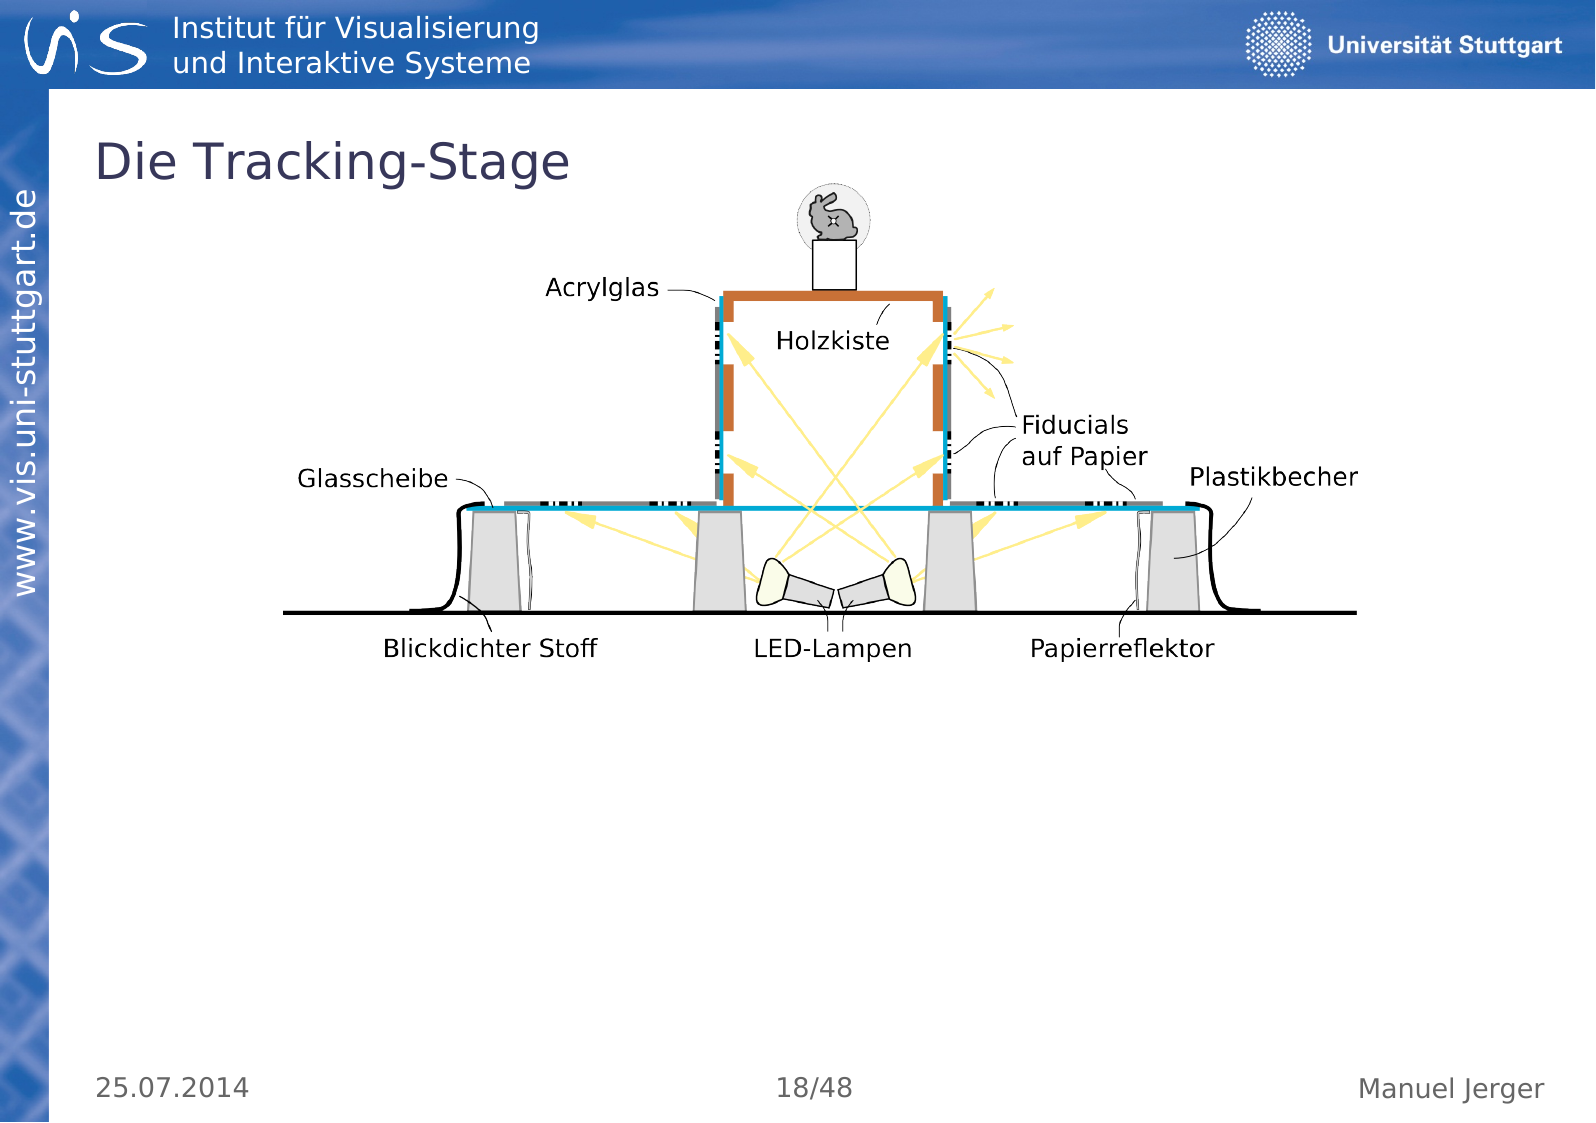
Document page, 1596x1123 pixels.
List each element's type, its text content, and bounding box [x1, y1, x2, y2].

title Die Tracking-Stage [94, 117, 1534, 201]
picture [283, 183, 1358, 662]
picture [0, 0, 49, 1122]
picture [24, 0, 1596, 89]
